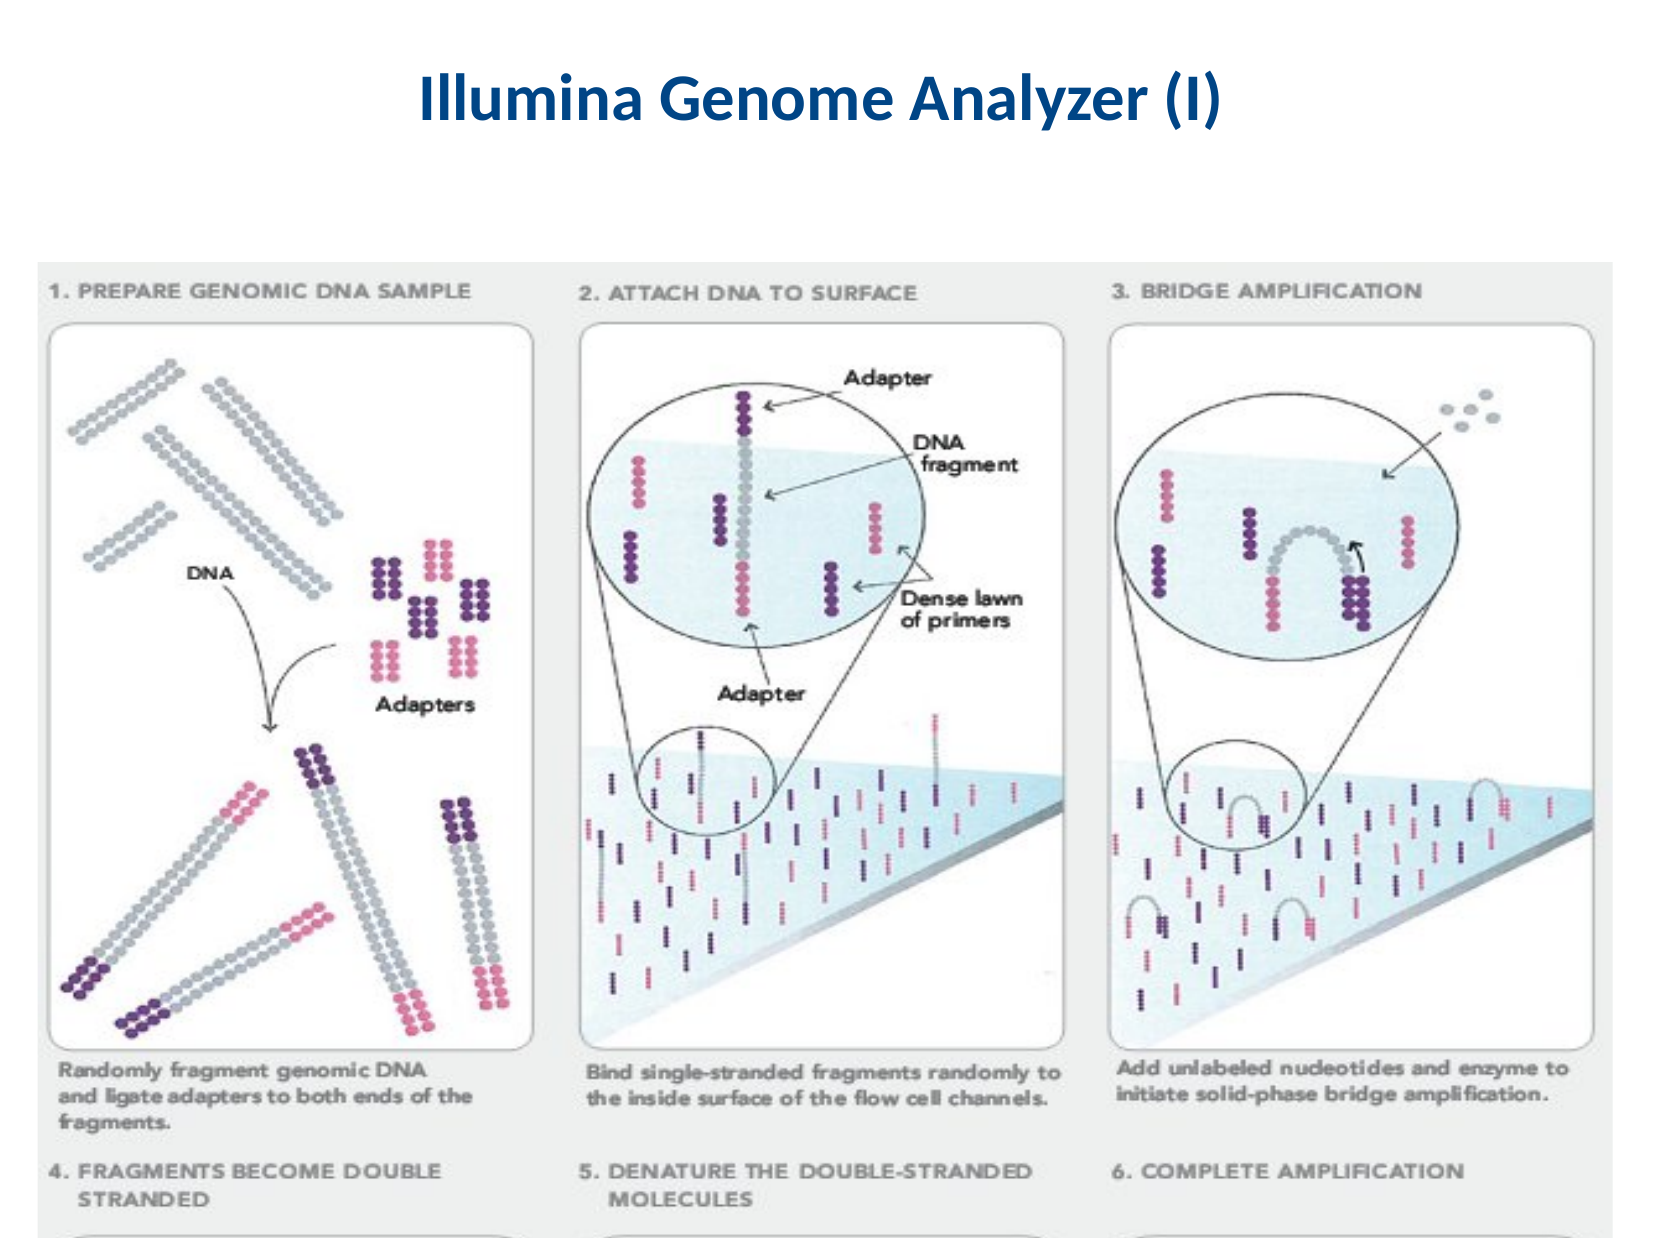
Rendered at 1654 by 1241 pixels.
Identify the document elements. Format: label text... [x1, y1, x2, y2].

title Illumina Genome Analyzer (I) [76, 7, 1565, 200]
picture [37, 262, 1613, 1238]
